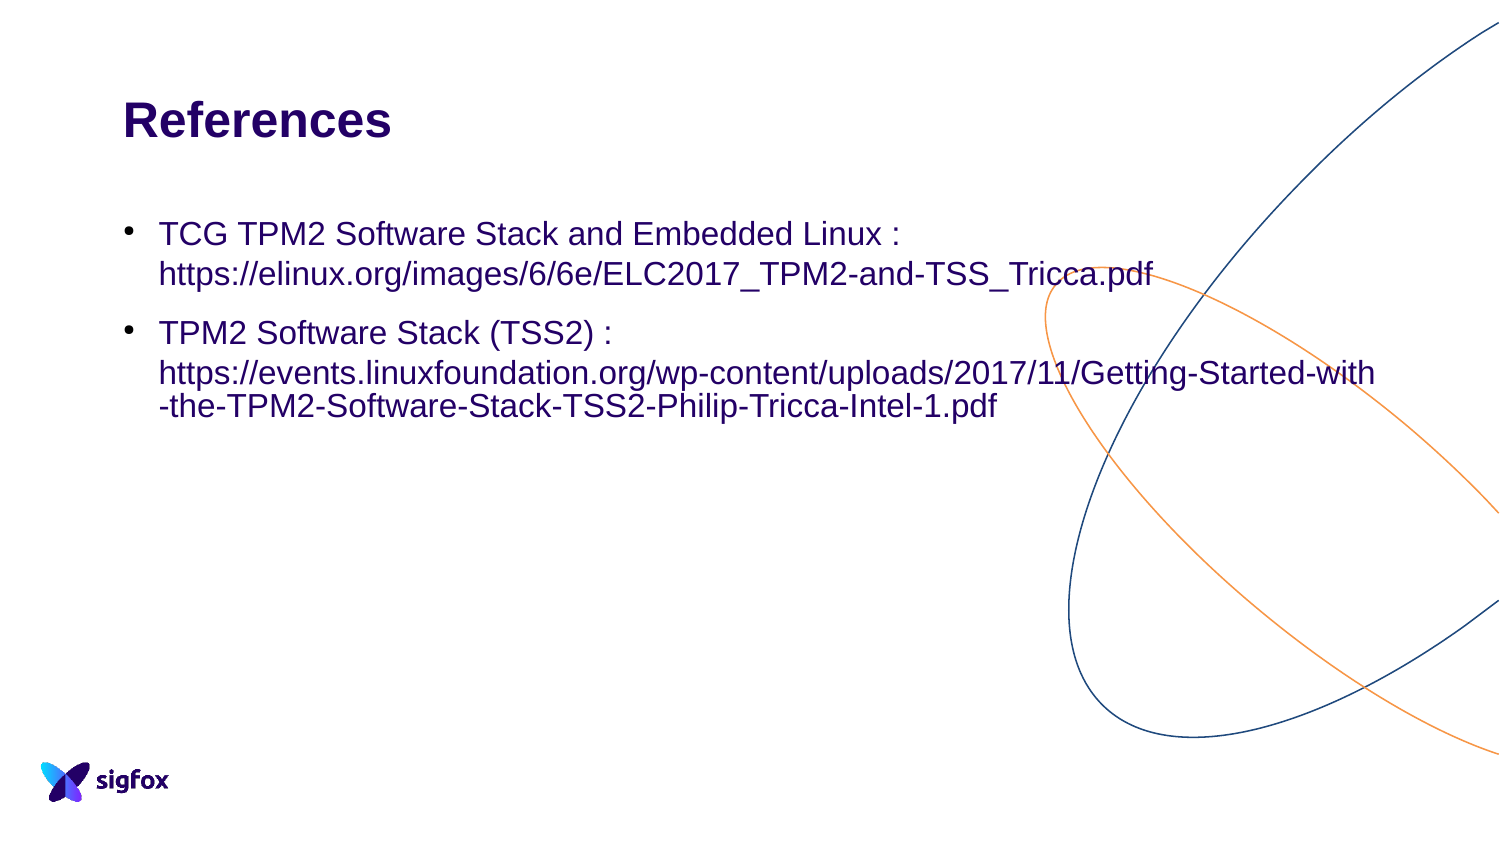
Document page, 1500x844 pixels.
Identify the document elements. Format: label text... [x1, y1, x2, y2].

picture [36, 760, 174, 803]
text_box References [122, 87, 1358, 142]
text_box TCG TPM2 Software Stack and Embedded Linux : https://elinux.org/images/6/6e/ELC2017_TPM2-and-TSS_Tricca.pdf TPM2 Software Stack (TSS2) : https://events.linuxfoundation.org/wp-content/uploads/2017/11/Getting-Started-with-the-TPM2-Software-Stack-TSS2-Philip-Tricca-Intel-1.pdf [123, 212, 1380, 603]
